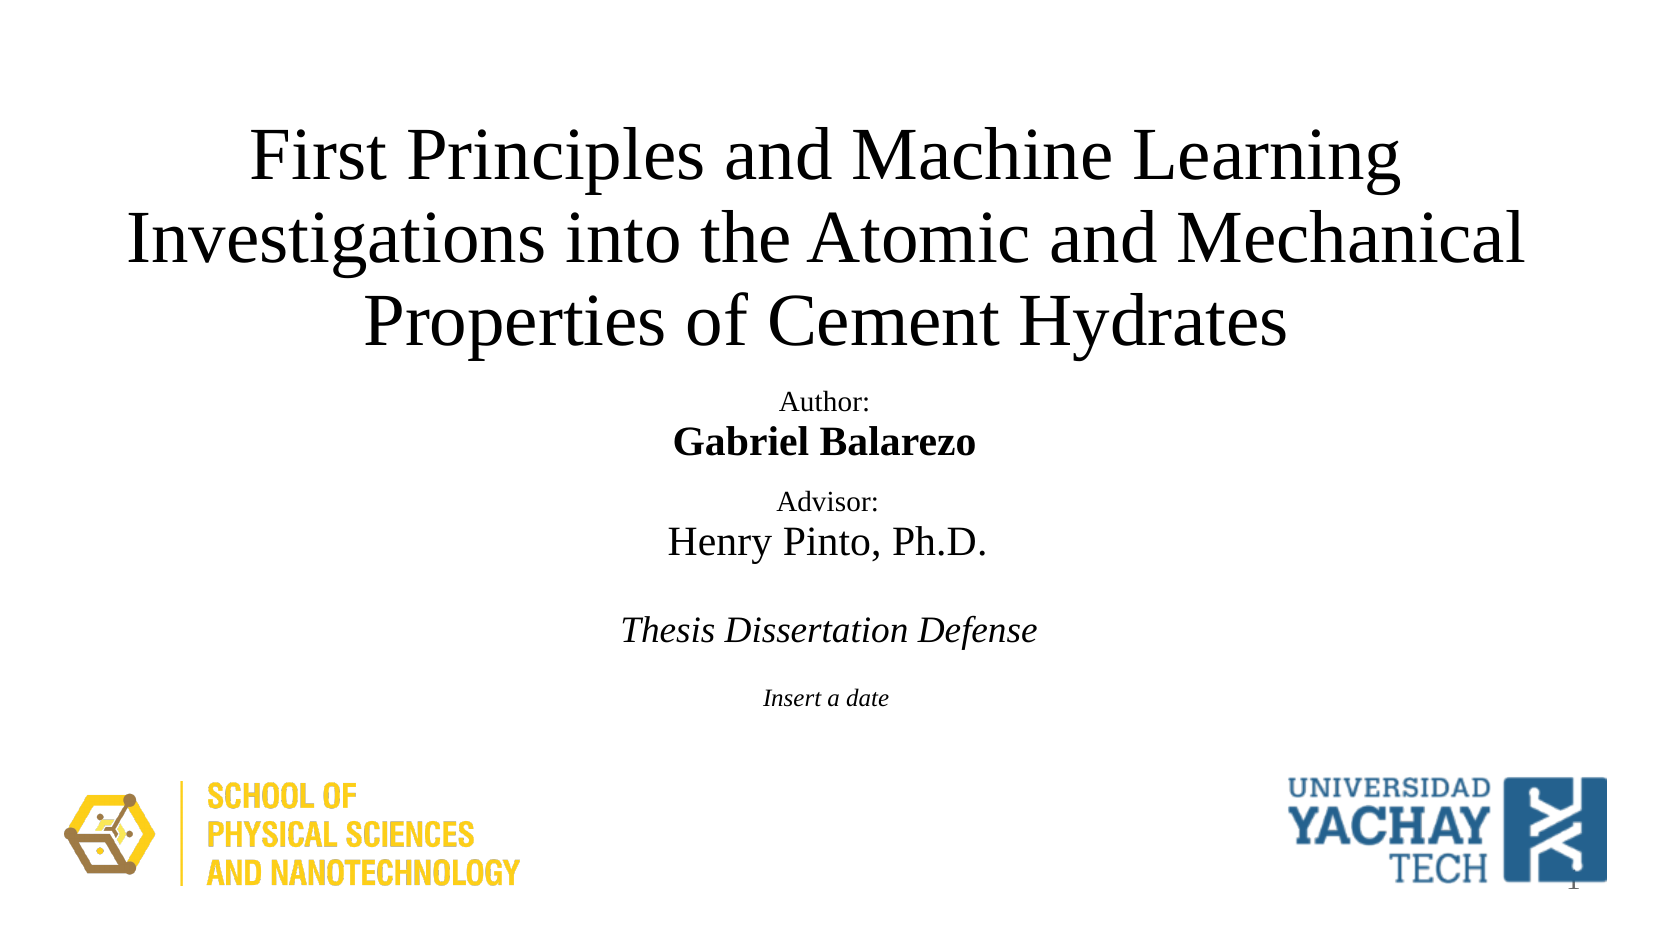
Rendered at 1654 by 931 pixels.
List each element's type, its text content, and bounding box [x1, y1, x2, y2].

picture [64, 781, 520, 886]
text_box Insert a date [637, 702, 1022, 724]
text_box Thesis Dissertation Defense [605, 602, 1057, 702]
text_box Advisor: Henry Pinto, Ph.D. [651, 478, 1004, 602]
text_box Author: Gabriel Balarezo [657, 378, 998, 478]
picture [1284, 773, 1607, 885]
title First Principles and Machine Learning Investigations into the Atomic and Mechanical Properties of Cement Hydrates [100, 82, 1554, 393]
